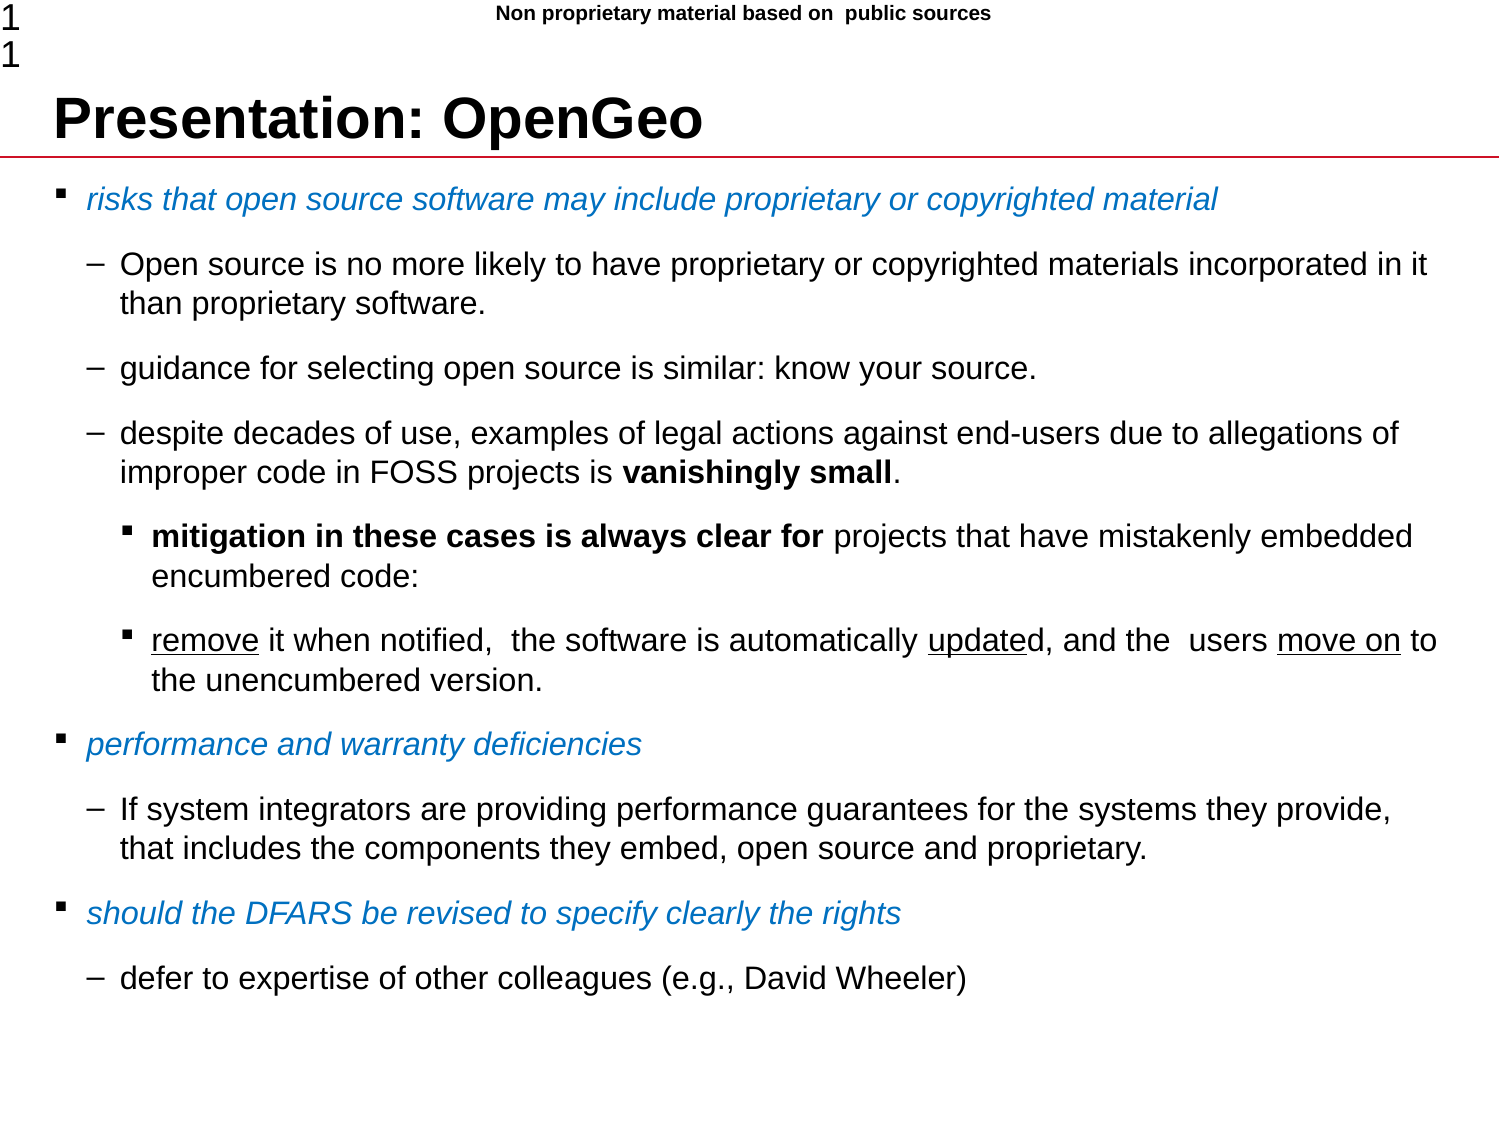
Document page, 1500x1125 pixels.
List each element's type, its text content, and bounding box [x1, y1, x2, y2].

title Presentation: OpenGeo [38, 35, 1225, 158]
list risks that open source software may include proprietary or copyrighted material Open source is no more likely to have proprietary or copyrighted materials incorporated in it than proprietary software. guidance for selecting open source is similar: know your source. despite decades of use, examples of legal actions against end-users due to allegations of improper code in FOSS projects is vanishingly small. mitigation in these cases is always clear for projects that have mistakenly embedded encumbered code: remove it when notified, the software is automatically updated, and the users move on to the unencumbered version. performance and warranty deficiencies If system integrators are providing performance guarantees for the systems they provide, that includes the components they embed, open source and proprietary. should the DFARS be revised to specify clearly the rights defer to expertise of other colleagues (e.g., David Wheeler) [38, 170, 1461, 1011]
